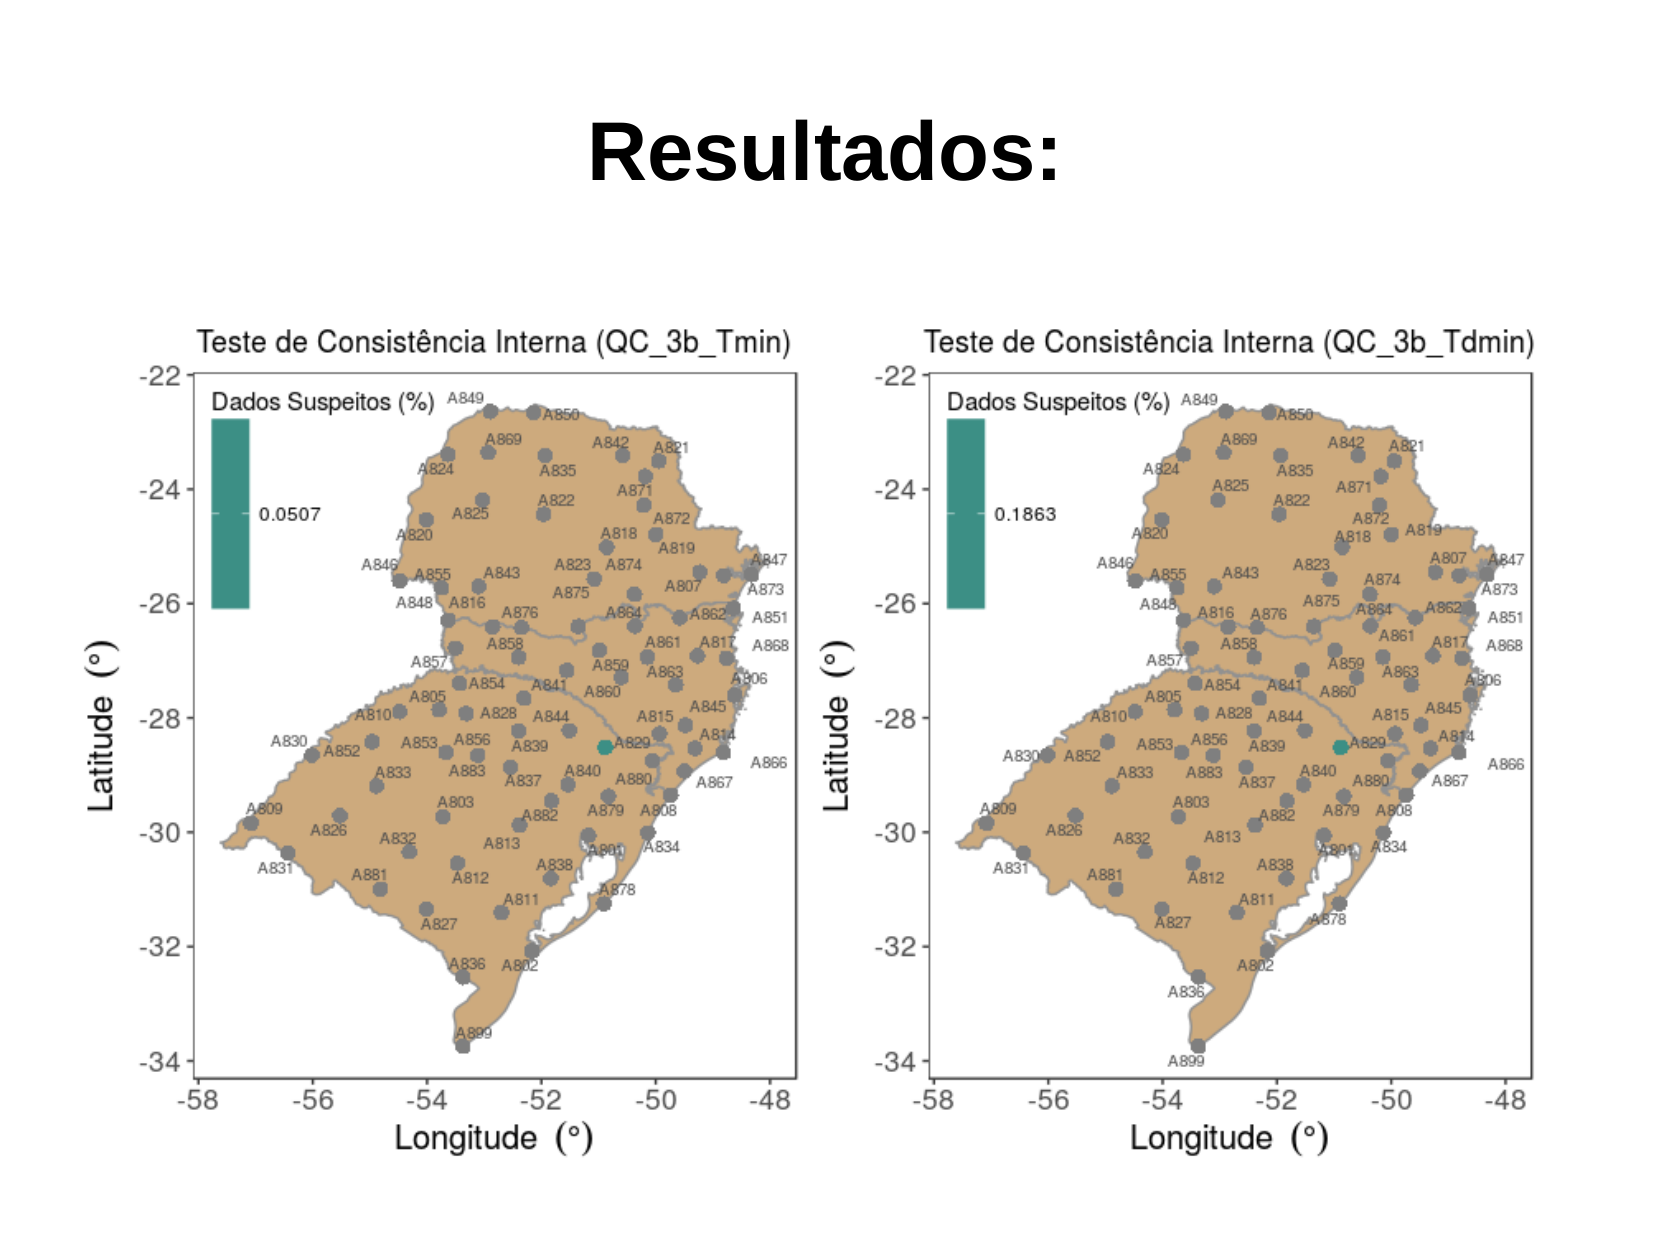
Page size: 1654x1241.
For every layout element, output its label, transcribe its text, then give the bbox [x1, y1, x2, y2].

picture [73, 315, 1544, 1187]
text_box Resultados: [82, 49, 1569, 255]
